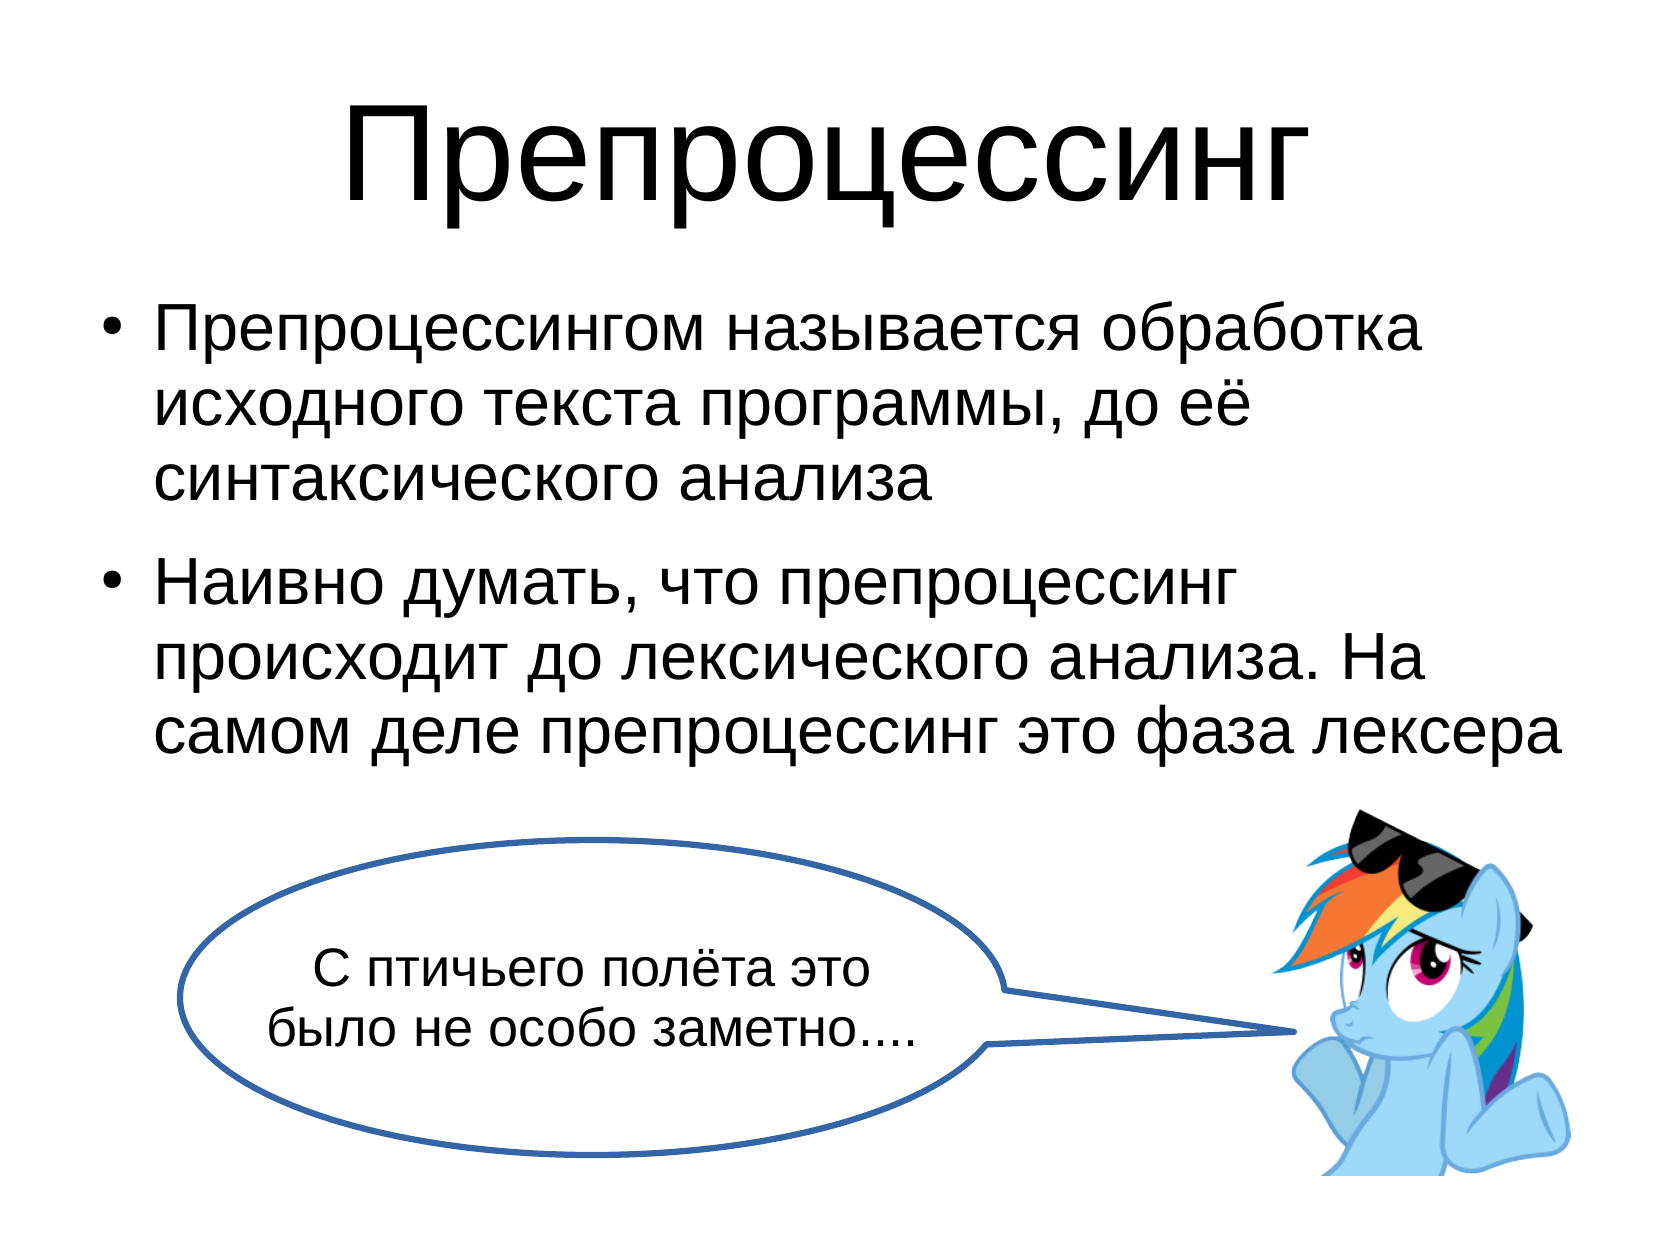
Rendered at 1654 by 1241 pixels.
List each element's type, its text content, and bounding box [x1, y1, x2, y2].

picture [1270, 809, 1571, 1177]
list Препроцессингом называется обработка исходного текста программы, до её синтаксического анализа Наивно думать, что препроцессинг происходит до лексического анализа. На самом деле препроцессинг это фаза лексера [82, 290, 1571, 1010]
title Препроцессинг [82, 49, 1571, 257]
text_box С птичьего полёта это было не особо заметно.... [180, 840, 1294, 1156]
